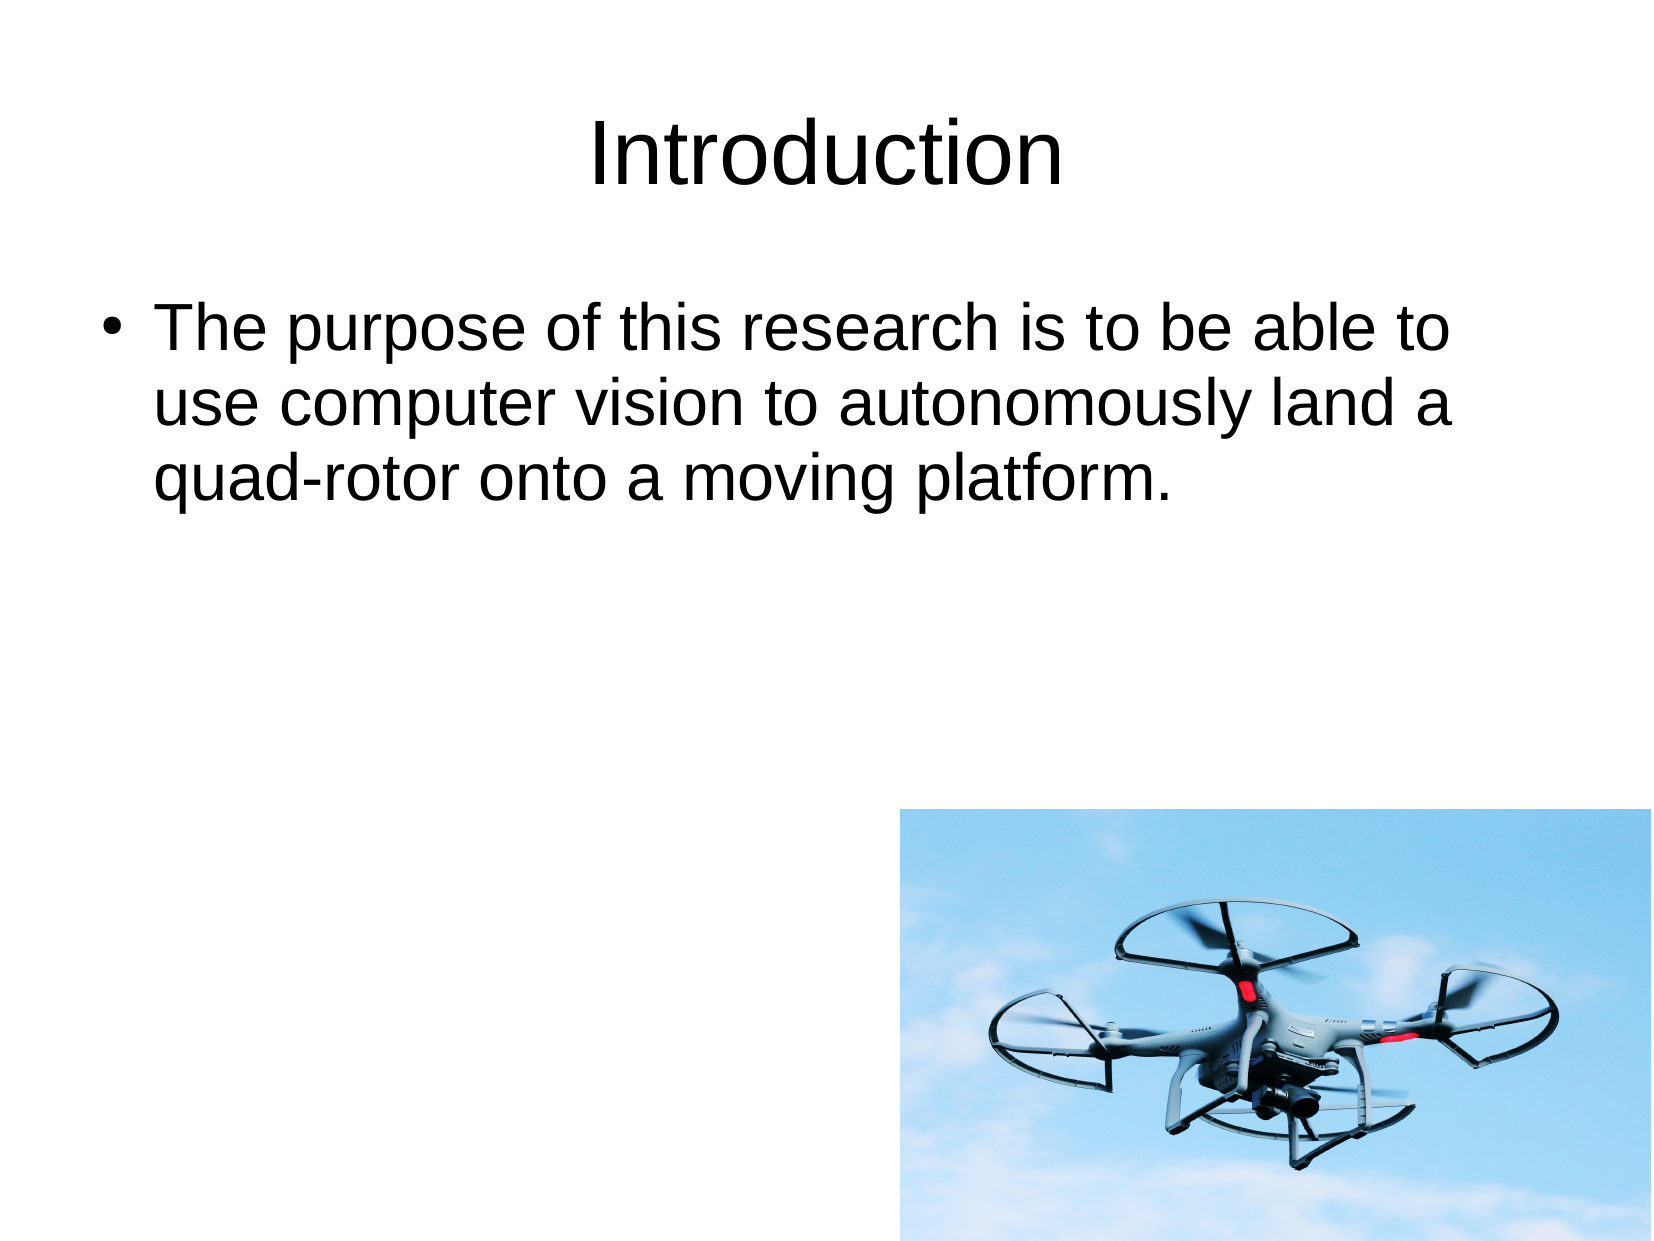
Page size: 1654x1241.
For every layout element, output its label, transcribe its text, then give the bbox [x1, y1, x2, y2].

list The purpose of this research is to be able to use computer vision to autonomously land a quad-rotor onto a moving platform. [82, 290, 1571, 1010]
title Introduction [82, 49, 1571, 257]
picture [900, 809, 1651, 1241]
